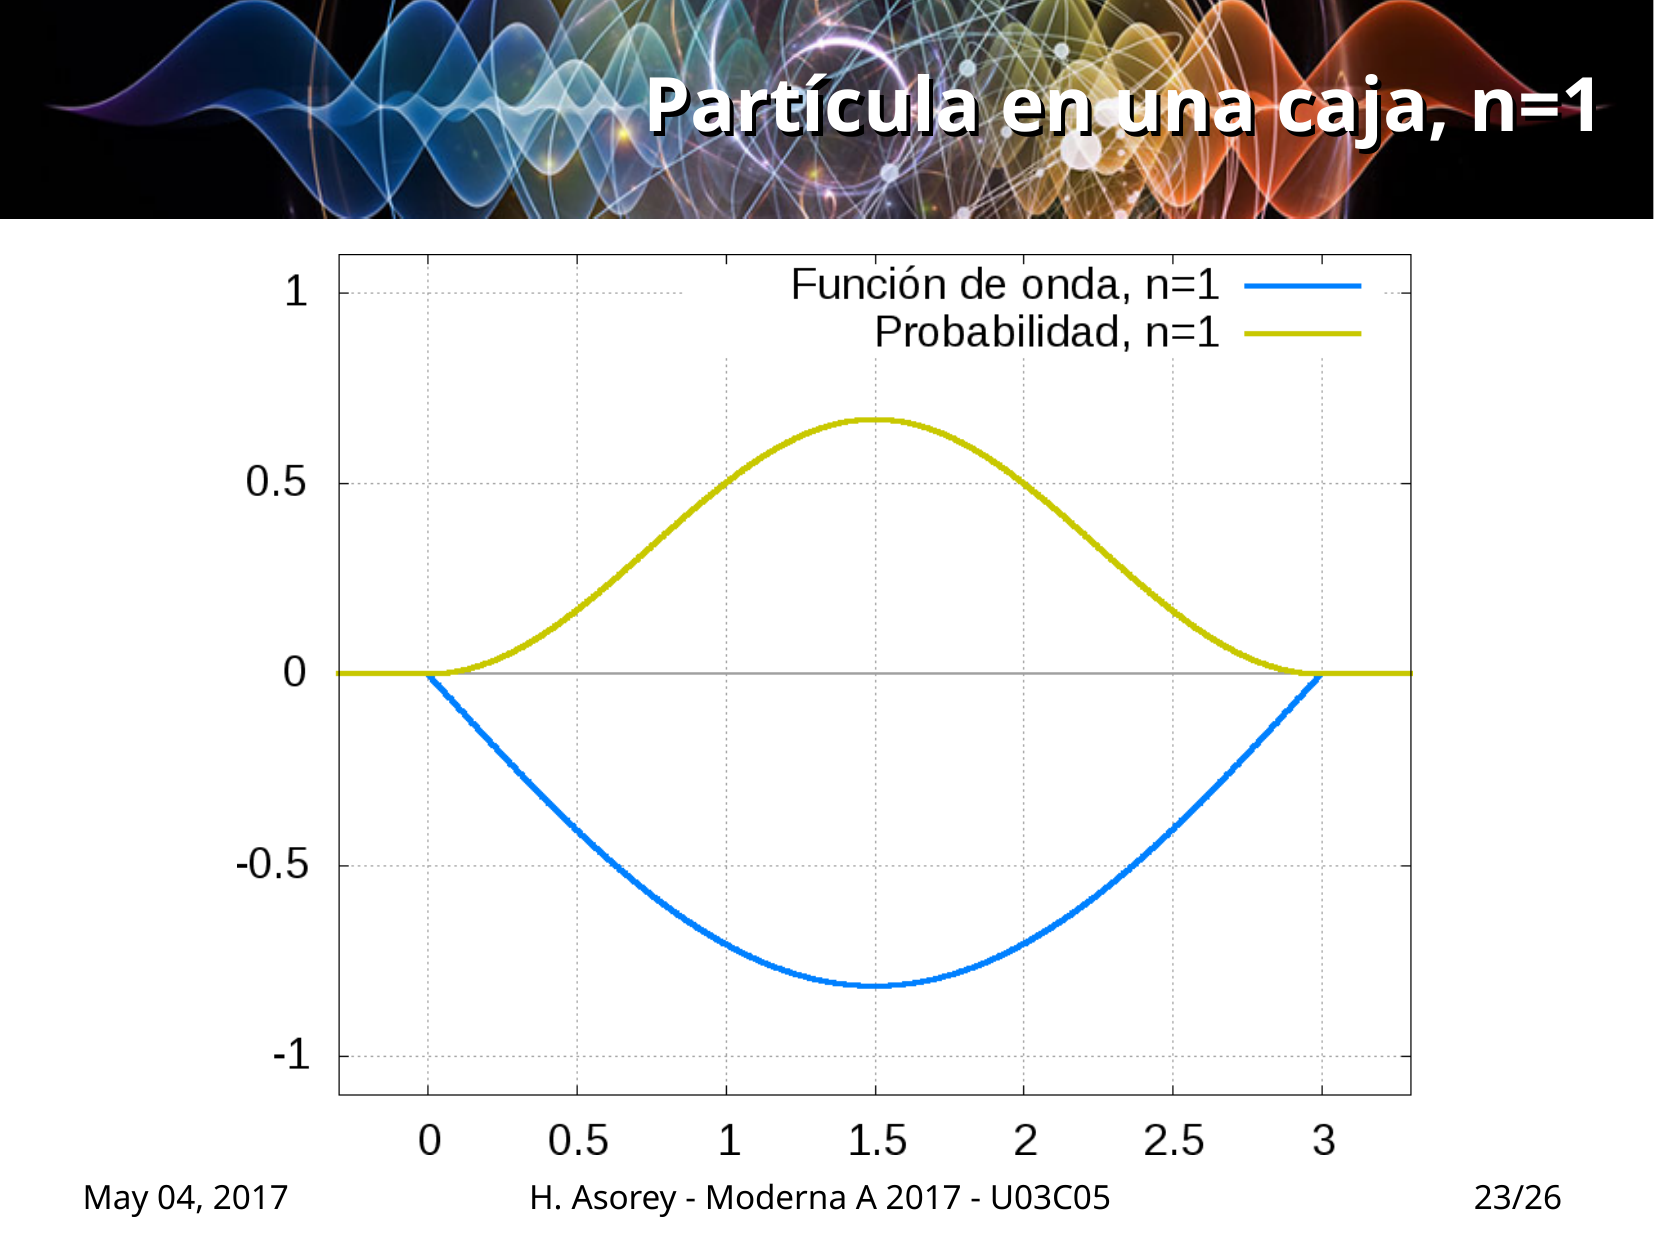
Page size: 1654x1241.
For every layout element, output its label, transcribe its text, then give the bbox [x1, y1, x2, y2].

picture [0, 0, 1654, 219]
picture [237, 254, 1413, 1156]
title Partícula en una caja, n=1 [45, 15, 1606, 191]
